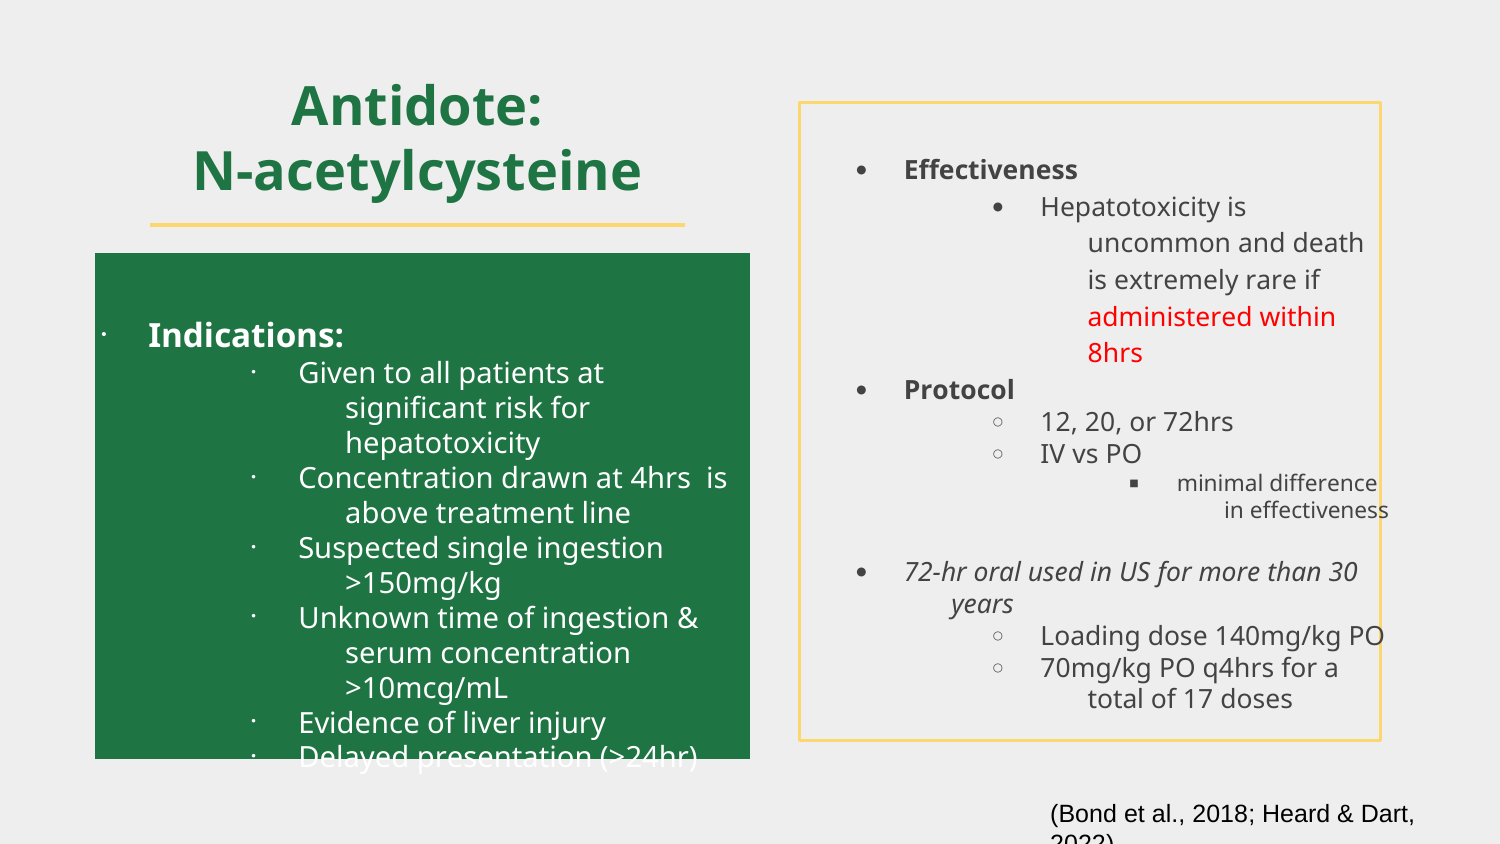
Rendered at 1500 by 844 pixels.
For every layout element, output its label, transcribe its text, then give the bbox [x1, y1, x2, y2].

text_box (Bond et al., 2018; Heard & Dart, 2022) [1035, 790, 1500, 836]
title Antidote: N-acetylcysteine [7, 56, 829, 151]
text_box [95, 253, 750, 299]
list Effectiveness Hepatotoxicity is uncommon and death is extremely rare if administered within 8hrs Protocol 12, 20, or 72hrs IV vs PO minimal difference in effectiveness 72-hr oral used in US for more than 30 years Loading dose 140mg/kg PO 70mg/kg PO q4hrs for a total of 17 doses [799, 102, 1405, 760]
subtitle Indications: Given to all patients at significant risk for hepatotoxicity Concentration drawn at 4hrs is above treatment line Suspected single ingestion >150mg/kg Unknown time of ingestion & serum concentration >10mcg/mL Evidence of liver injury Delayed presentation (>24hr) [86, 299, 751, 788]
